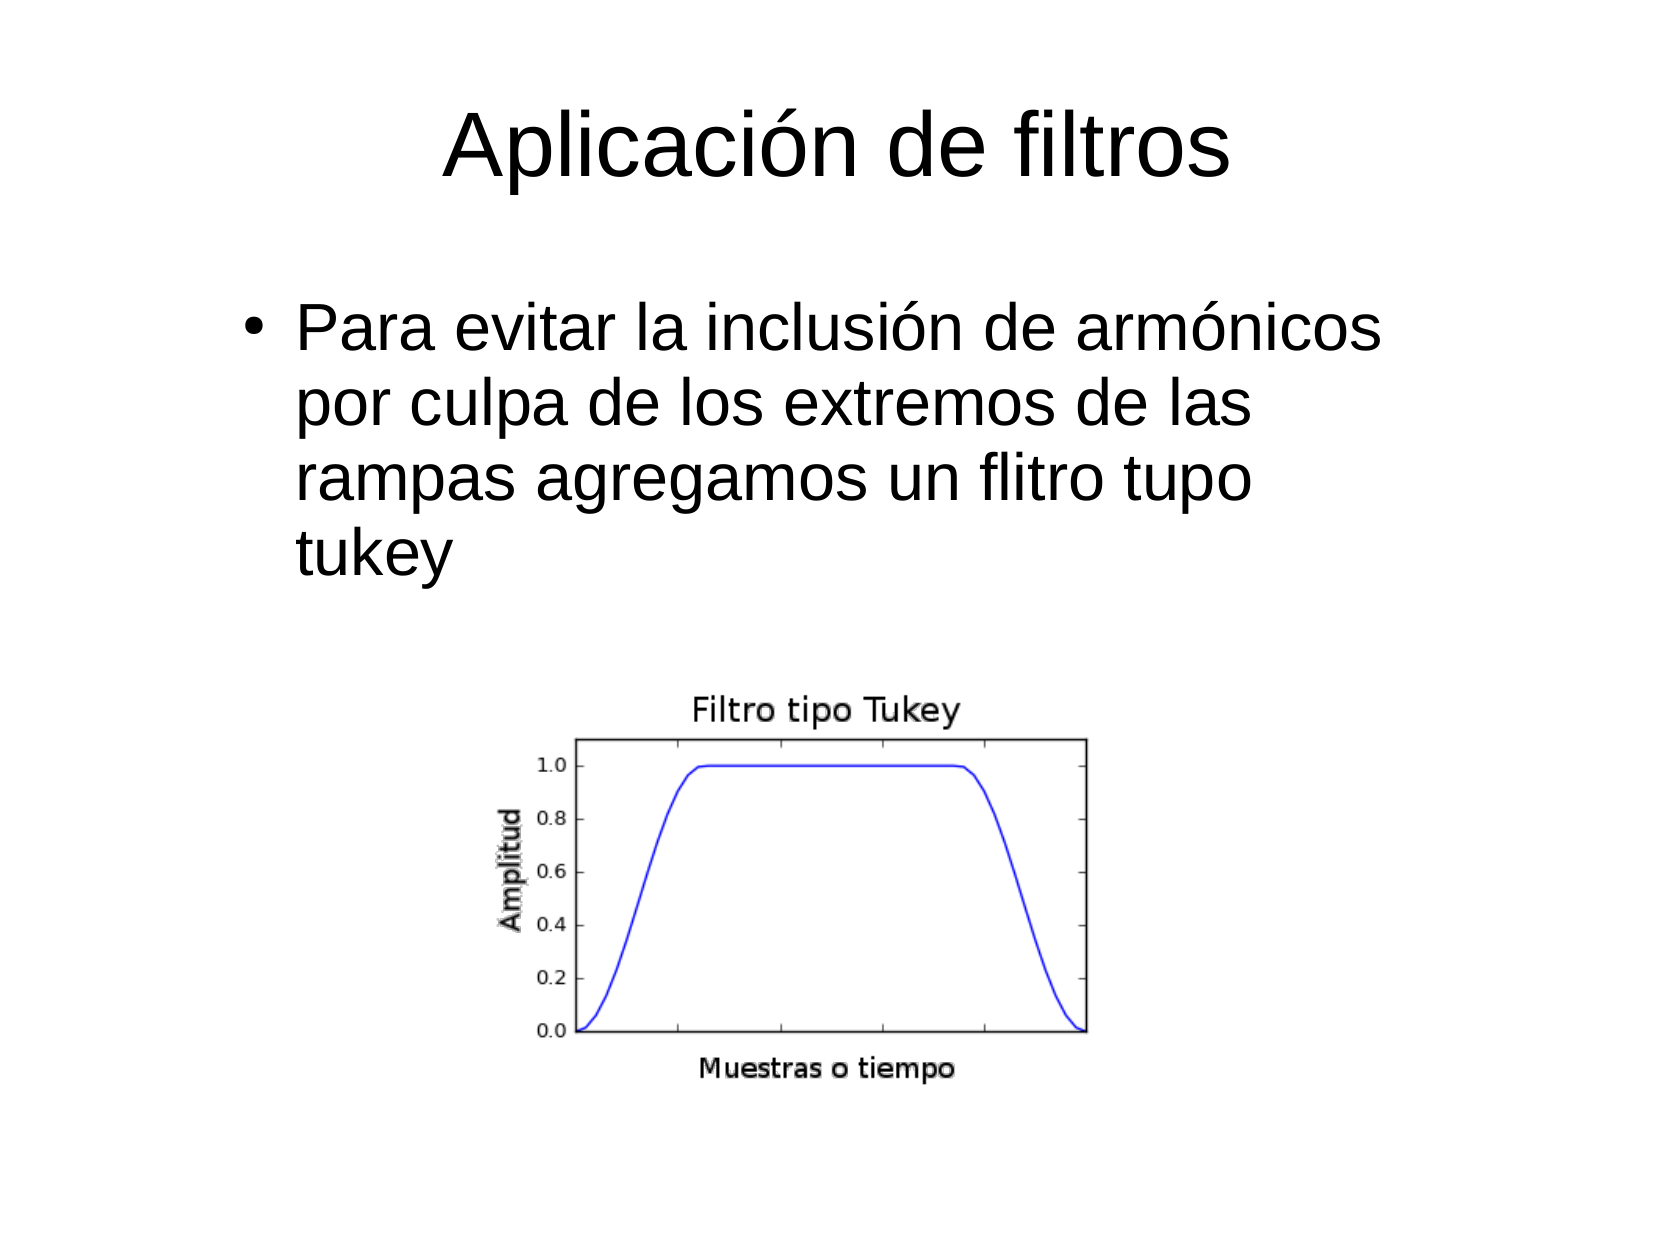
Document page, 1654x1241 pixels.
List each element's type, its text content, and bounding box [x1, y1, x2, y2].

list Para evitar la inclusión de armónicos por culpa de los extremos de las rampas agregamos un flitro tupo tukey [224, 290, 1430, 1010]
picture [430, 672, 1158, 1123]
title Aplicación de filtros [94, 40, 1583, 249]
